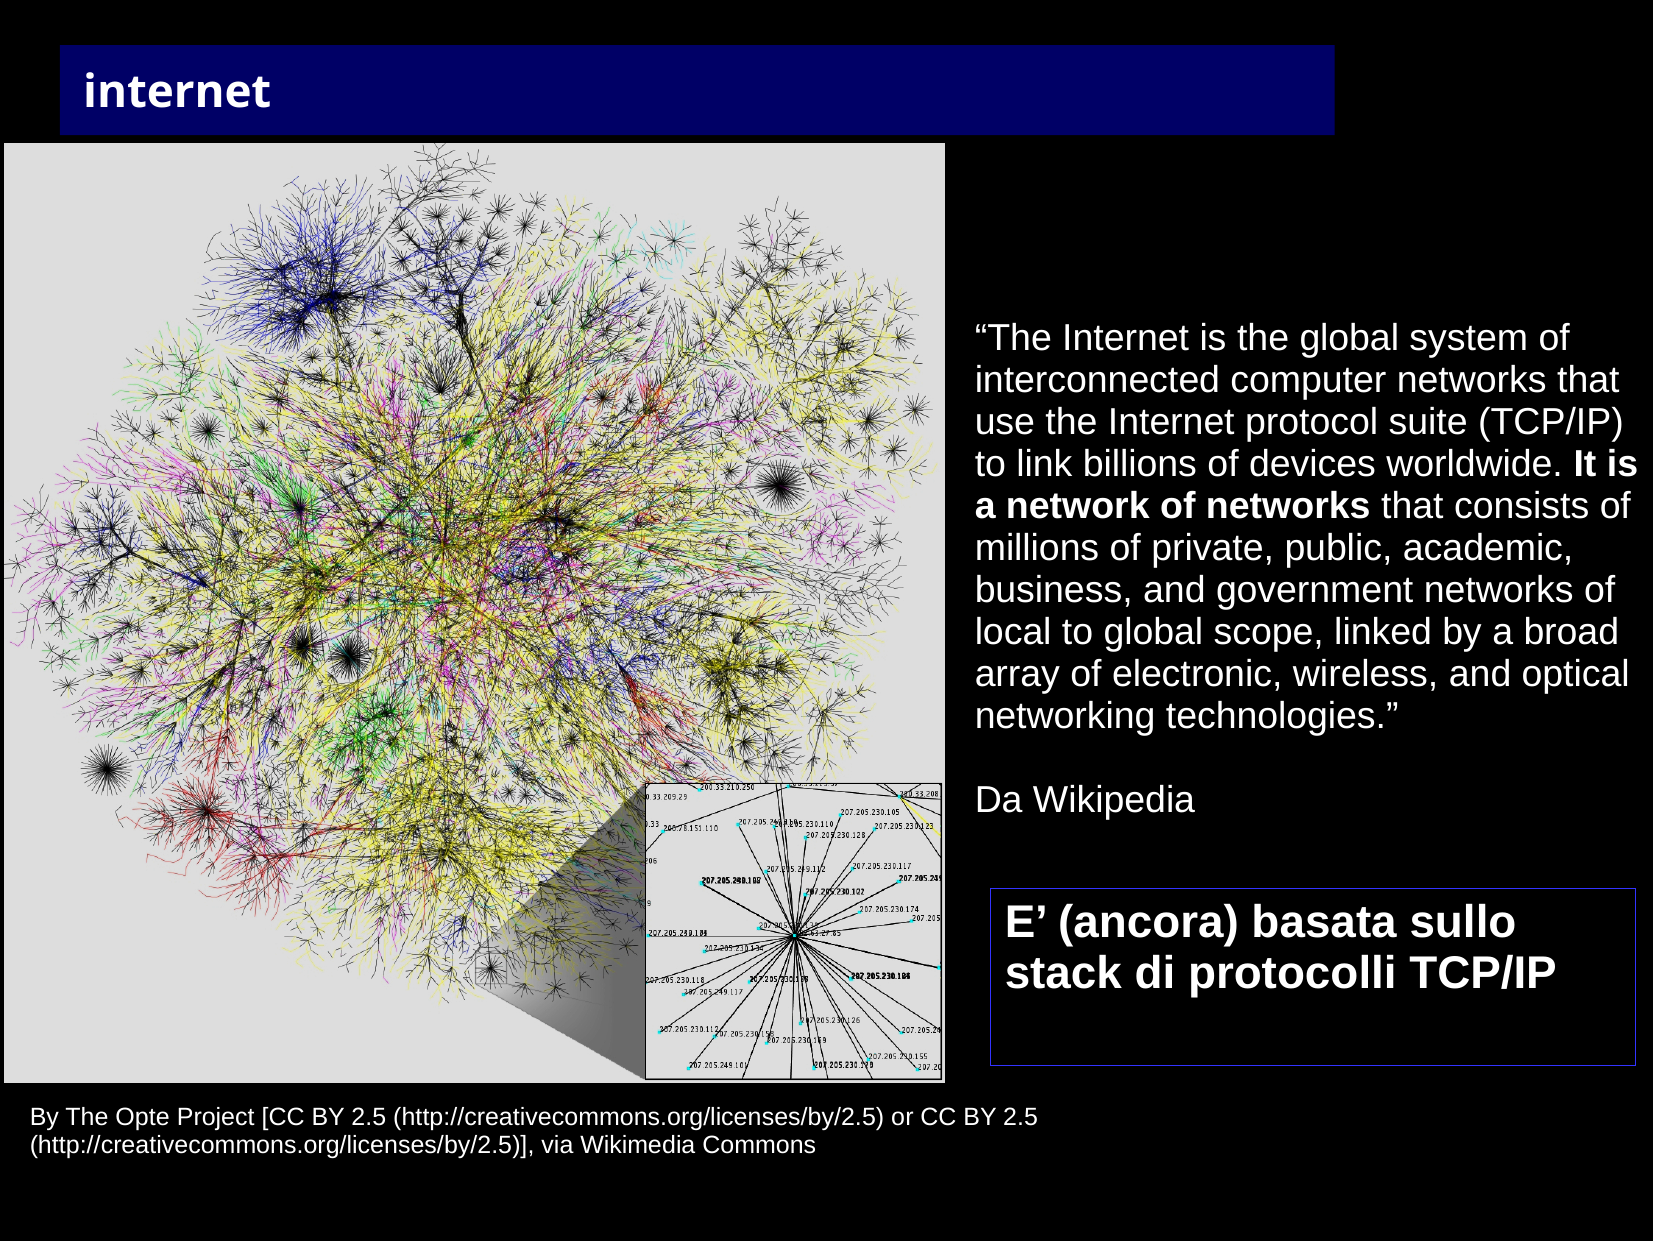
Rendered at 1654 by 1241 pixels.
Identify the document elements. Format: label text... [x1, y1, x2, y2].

picture [4, 142, 946, 1084]
text_box E’ (ancora) basata sullo stack di protocolli TCP/IP [990, 888, 1636, 1066]
text_box “The Internet is the global system of interconnected computer networks that use the Internet protocol suite (TCP/IP) to link billions of devices worldwide. It is a network of networks that consists of millions of private, public, academic, business, and government networks of local to global scope, linked by a broad array of electronic, wireless, and optical networking technologies.” Da Wikipedia [960, 309, 1653, 871]
text_box By The Opte Project [CC BY 2.5 (http://creativecommons.org/licenses/by/2.5) or CC BY 2.5 (http://creativecommons.org/licenses/by/2.5)], via Wikimedia Commons [15, 1095, 1111, 1166]
list internet [59, 45, 1335, 136]
